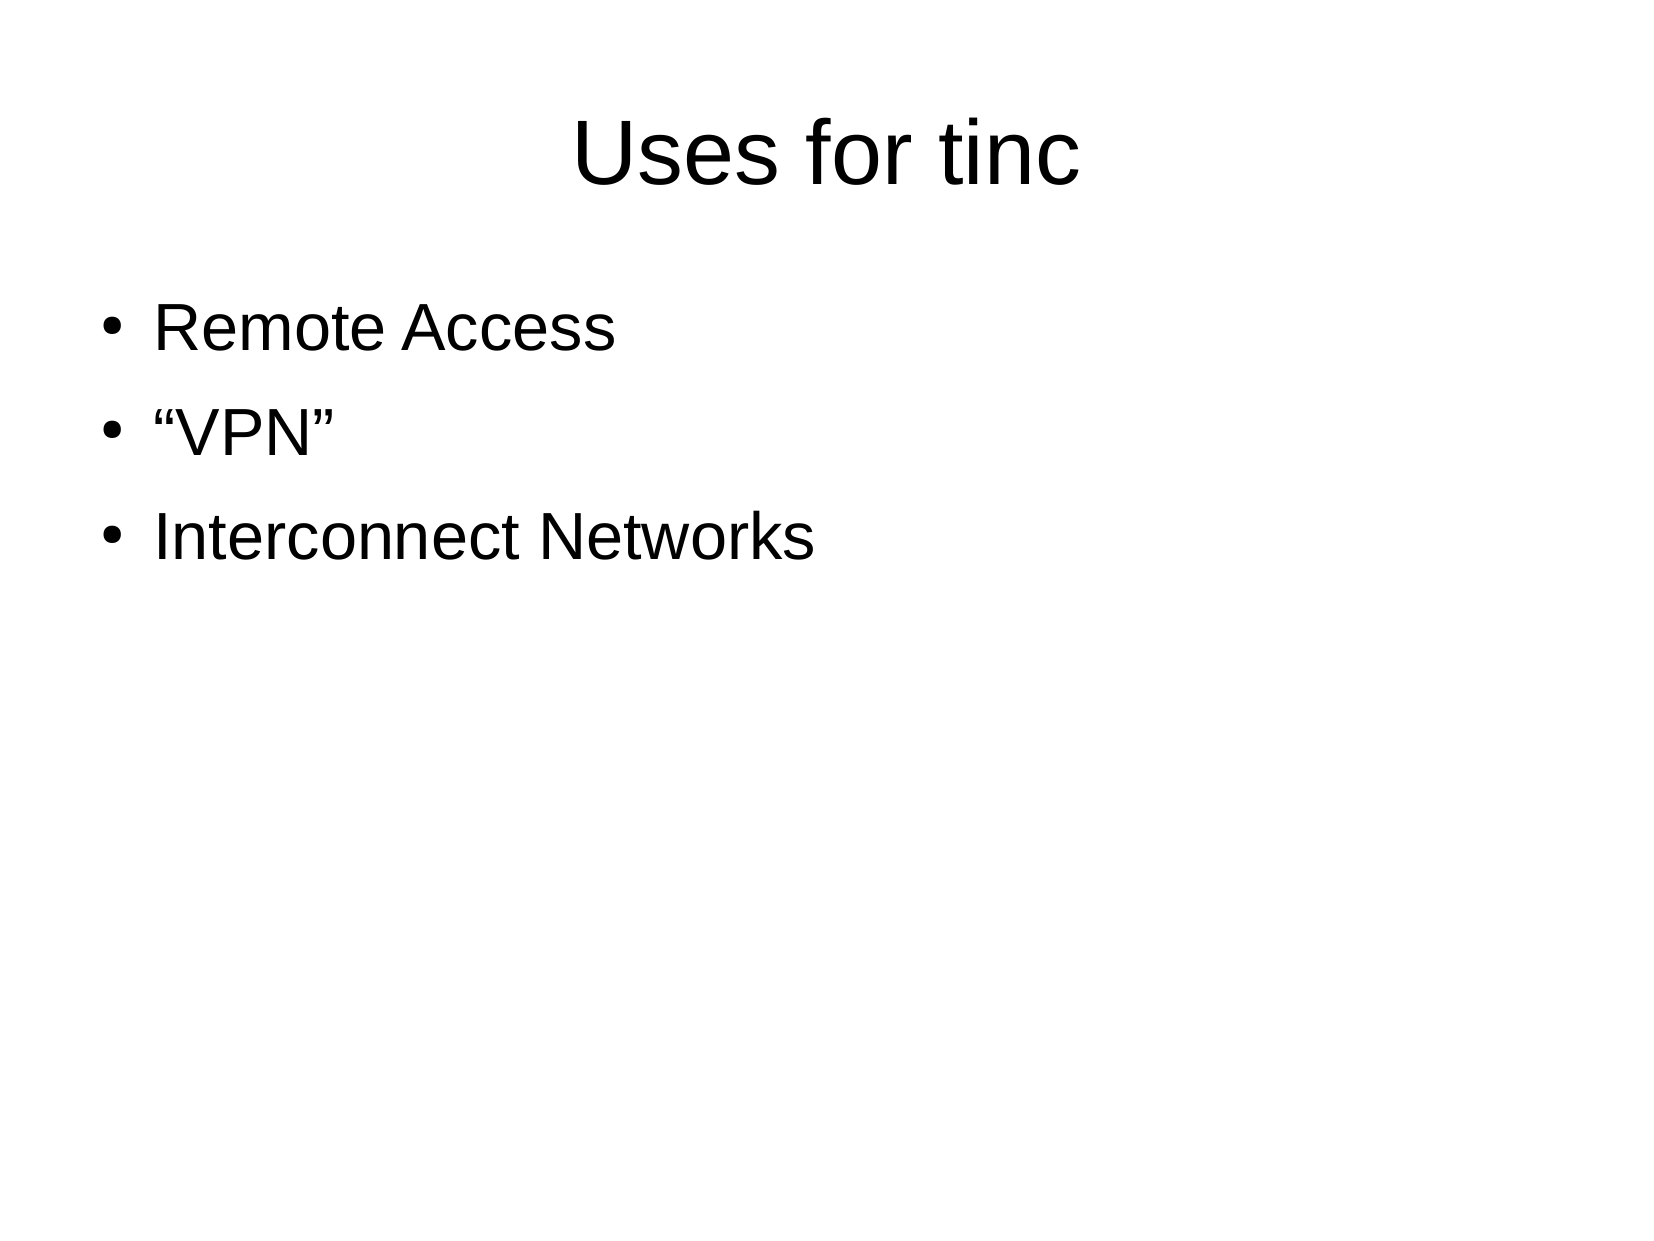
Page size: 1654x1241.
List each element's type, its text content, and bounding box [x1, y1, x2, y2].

list Remote Access “VPN” Interconnect Networks [82, 290, 1571, 1010]
title Uses for tinc [82, 49, 1571, 257]
